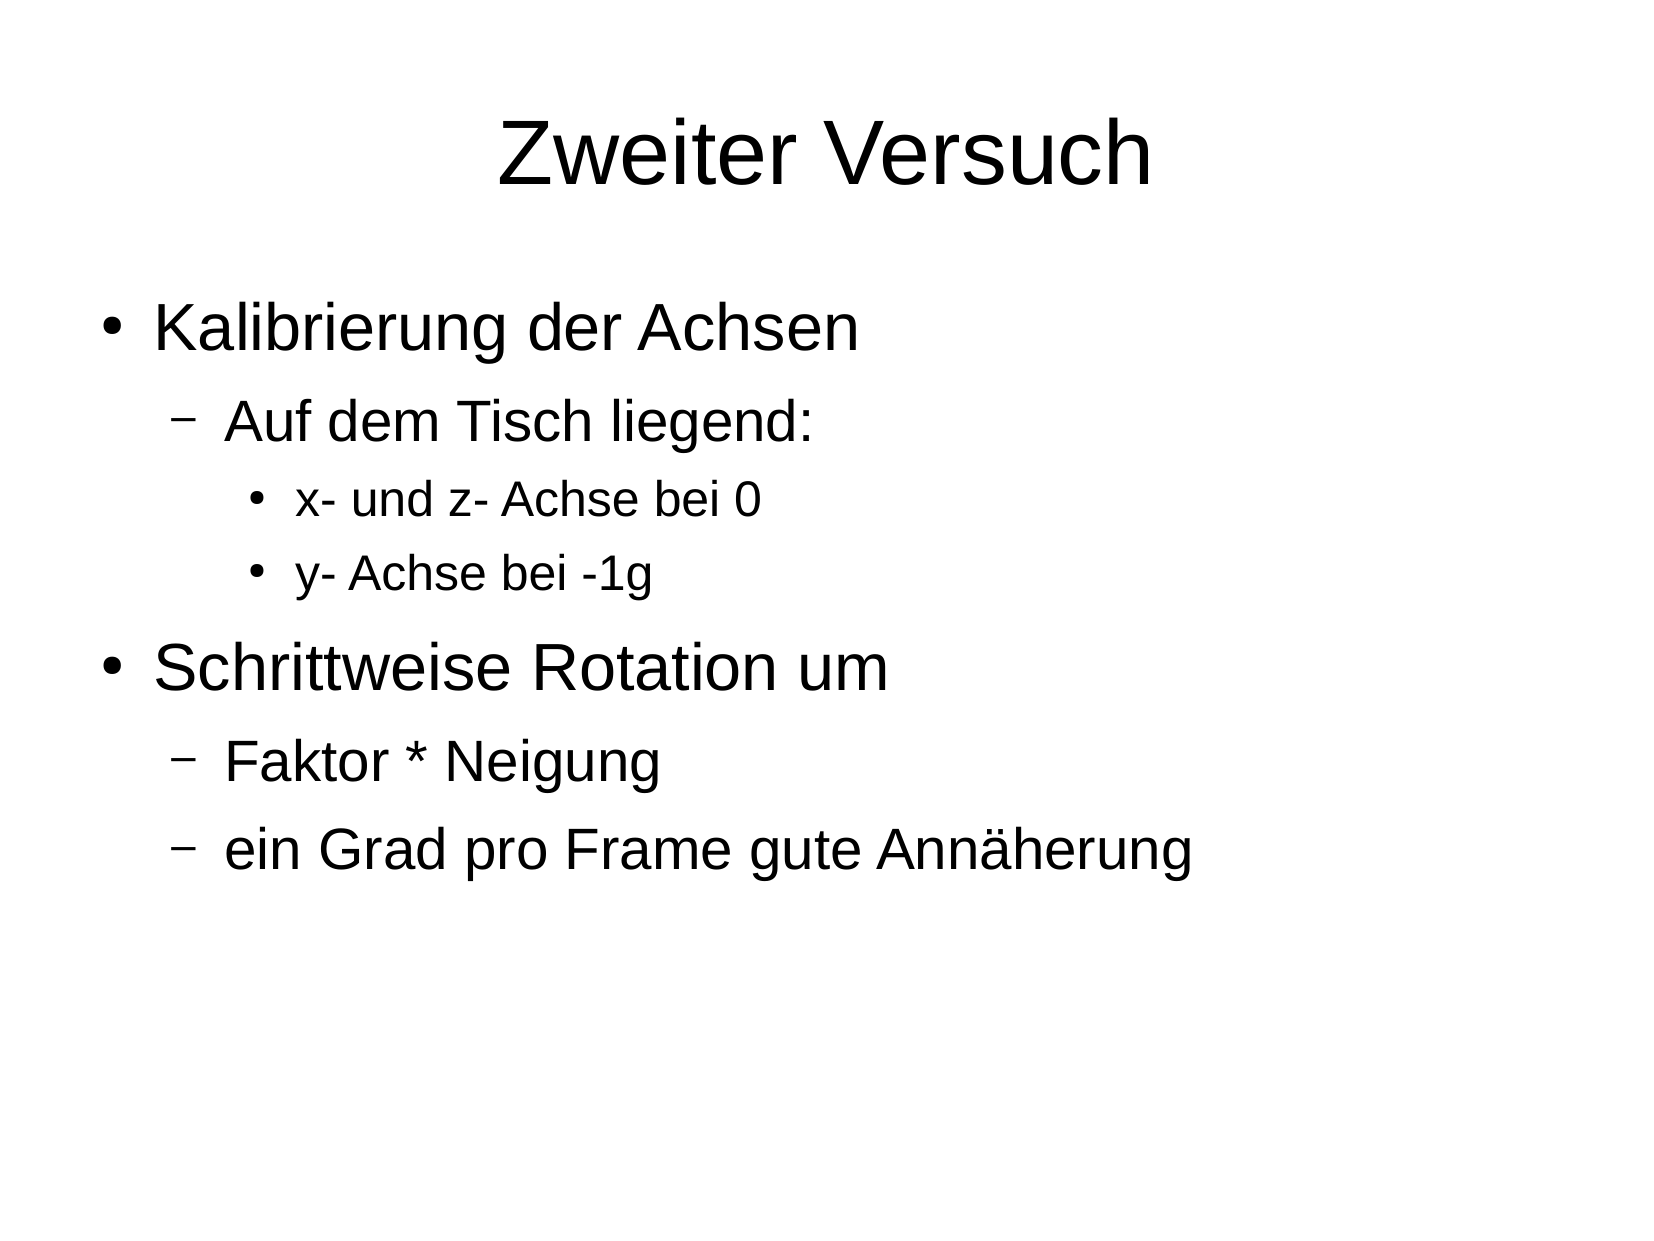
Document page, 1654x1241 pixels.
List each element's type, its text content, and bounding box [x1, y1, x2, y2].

title Zweiter Versuch [82, 49, 1571, 257]
list Kalibrierung der Achsen Auf dem Tisch liegend: x- und z- Achse bei 0 y- Achse bei -1g Schrittweise Rotation um Faktor * Neigung ein Grad pro Frame gute Annäherung [82, 290, 1571, 1010]
